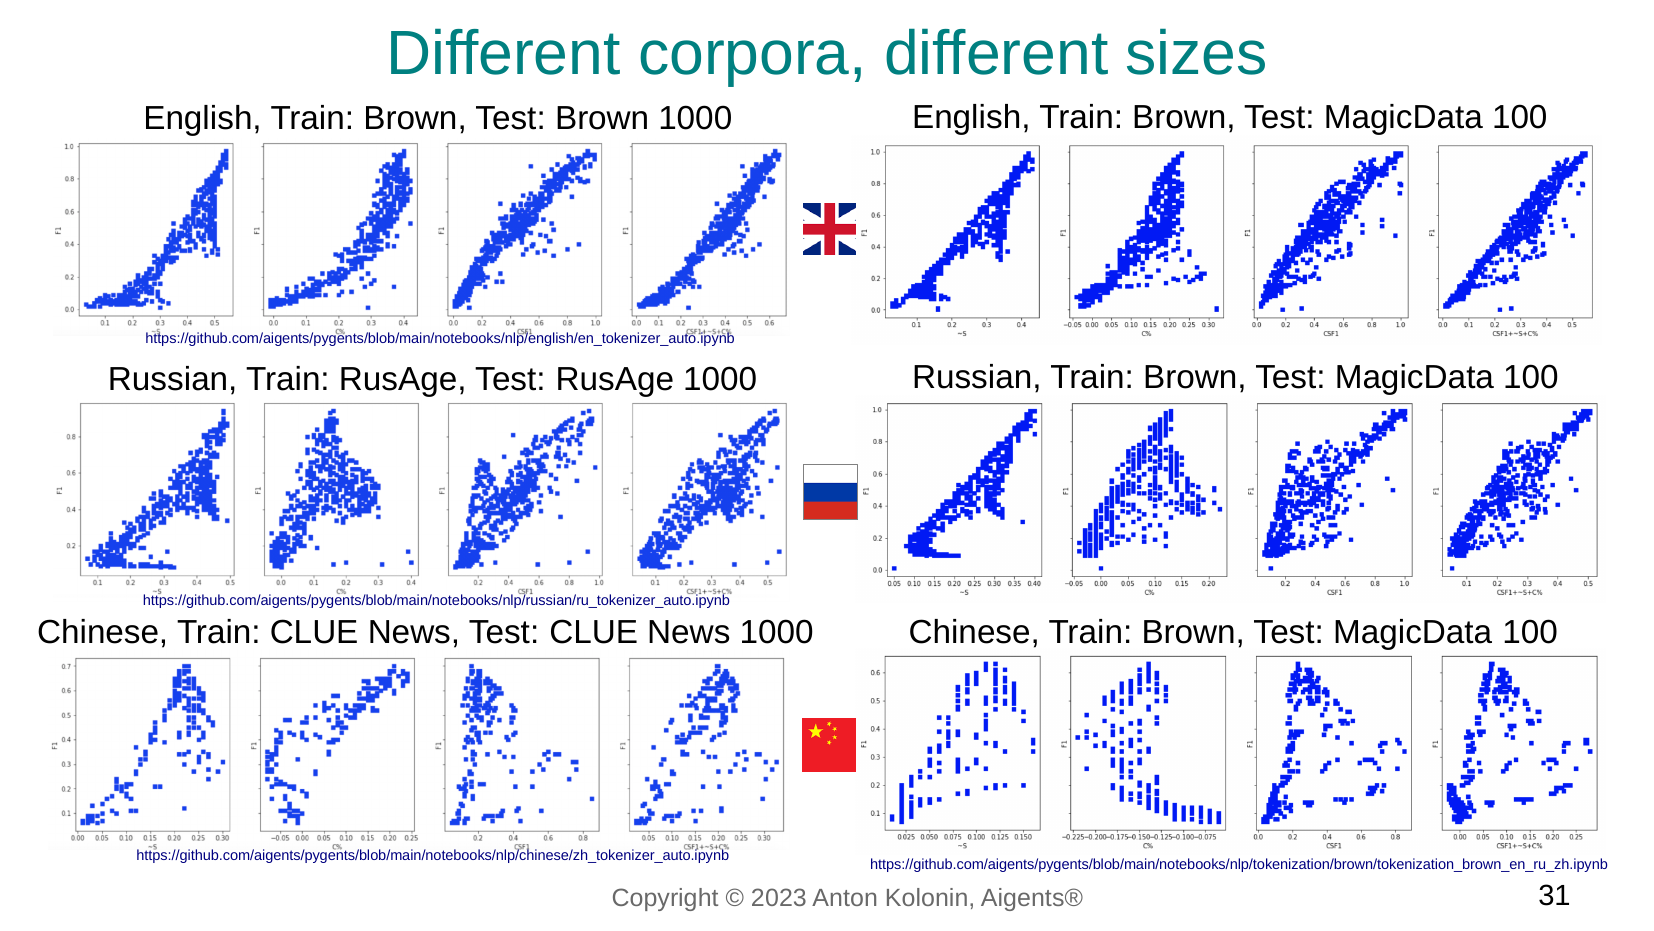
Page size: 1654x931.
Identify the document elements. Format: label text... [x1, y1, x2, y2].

text_box https://github.com/aigents/pygents/blob/main/notebooks/nlp/chinese/zh_tokenizer_auto.ipynb [121, 840, 745, 872]
picture [803, 135, 1602, 346]
text_box Chinese, Train: CLUE News, Test: CLUE News 1000 [22, 606, 829, 679]
text_box English, Train: Brown, Test: MagicData 100 [897, 90, 1569, 163]
picture [803, 395, 1606, 604]
text_box https://github.com/aigents/pygents/blob/main/notebooks/nlp/tokenization/brown/tokenization_brown_en_ru_zh.ipynb [855, 848, 1624, 880]
text_box https://github.com/aigents/pygents/blob/main/notebooks/nlp/russian/ru_tokenizer_auto.ipynb [128, 585, 746, 617]
text_box English, Train: Brown, Test: Brown 1000 [128, 92, 800, 165]
text_box Russian, Train: RusAge, Test: RusAge 1000 [93, 352, 780, 425]
text_box Different corpora, different sizes [0, 0, 1630, 106]
text_box Russian, Train: Brown, Test: MagicData 100 [897, 350, 1584, 423]
picture [53, 399, 790, 602]
picture [48, 679, 790, 850]
text_box Chinese, Train: Brown, Test: MagicData 100 [893, 606, 1621, 679]
picture [53, 138, 790, 336]
text_box https://github.com/aigents/pygents/blob/main/notebooks/nlp/english/en_tokenizer_auto.ipynb [130, 323, 751, 355]
picture [802, 648, 1606, 848]
